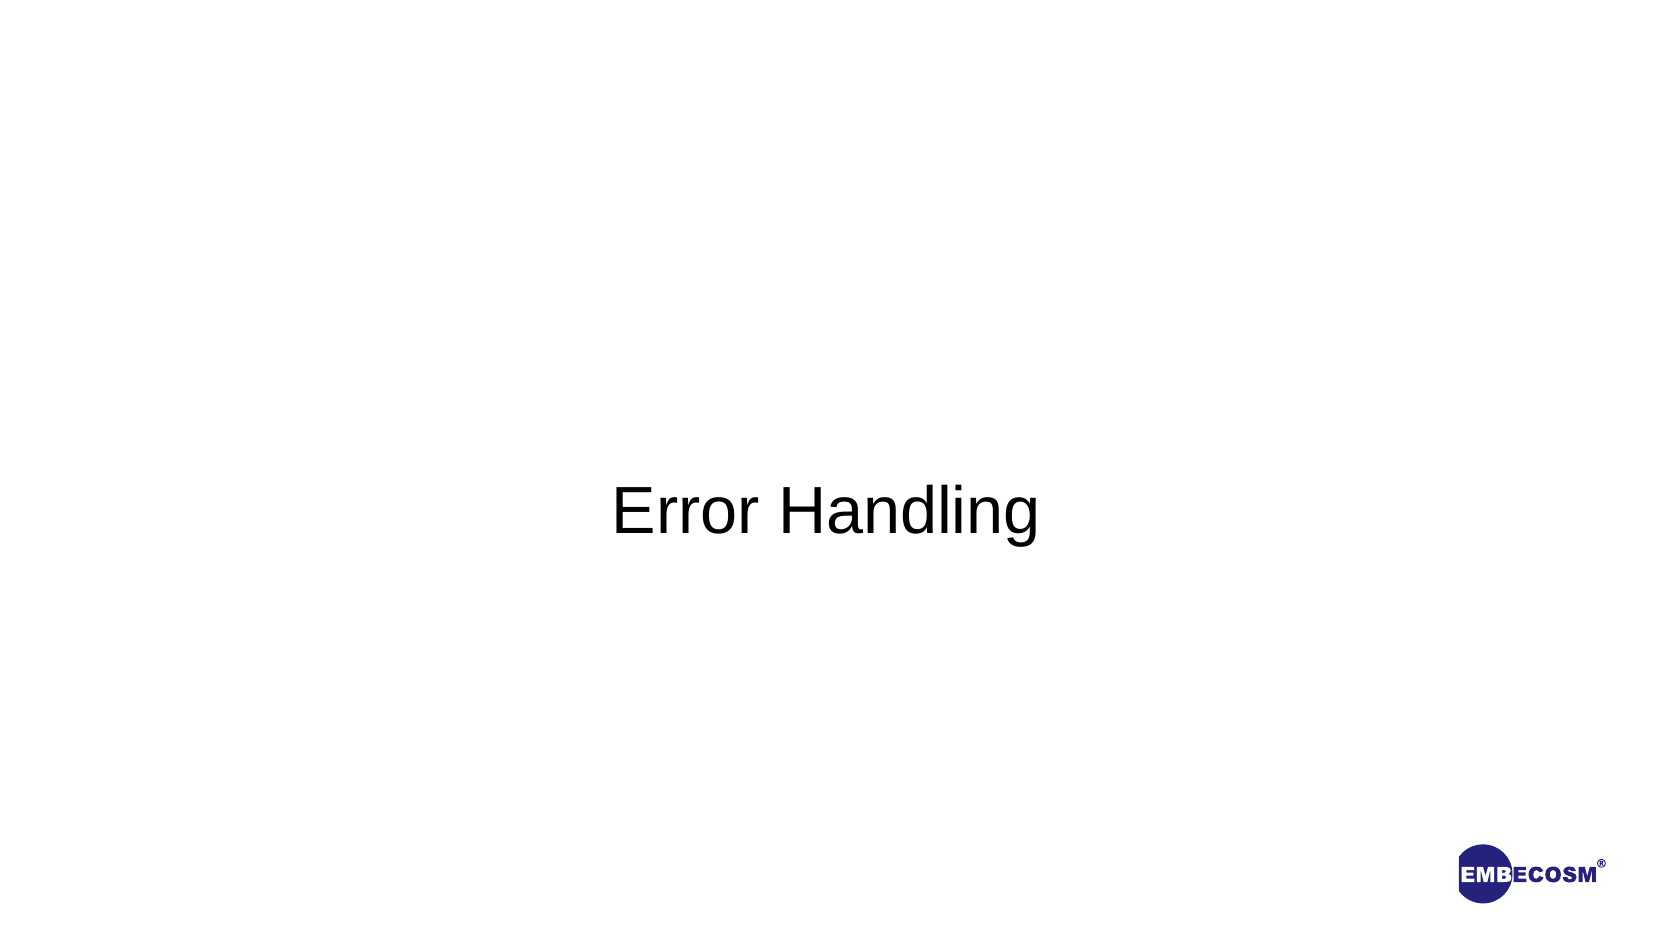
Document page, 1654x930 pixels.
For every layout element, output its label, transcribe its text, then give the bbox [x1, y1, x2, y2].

subtitle Error Handling [94, 177, 1559, 845]
